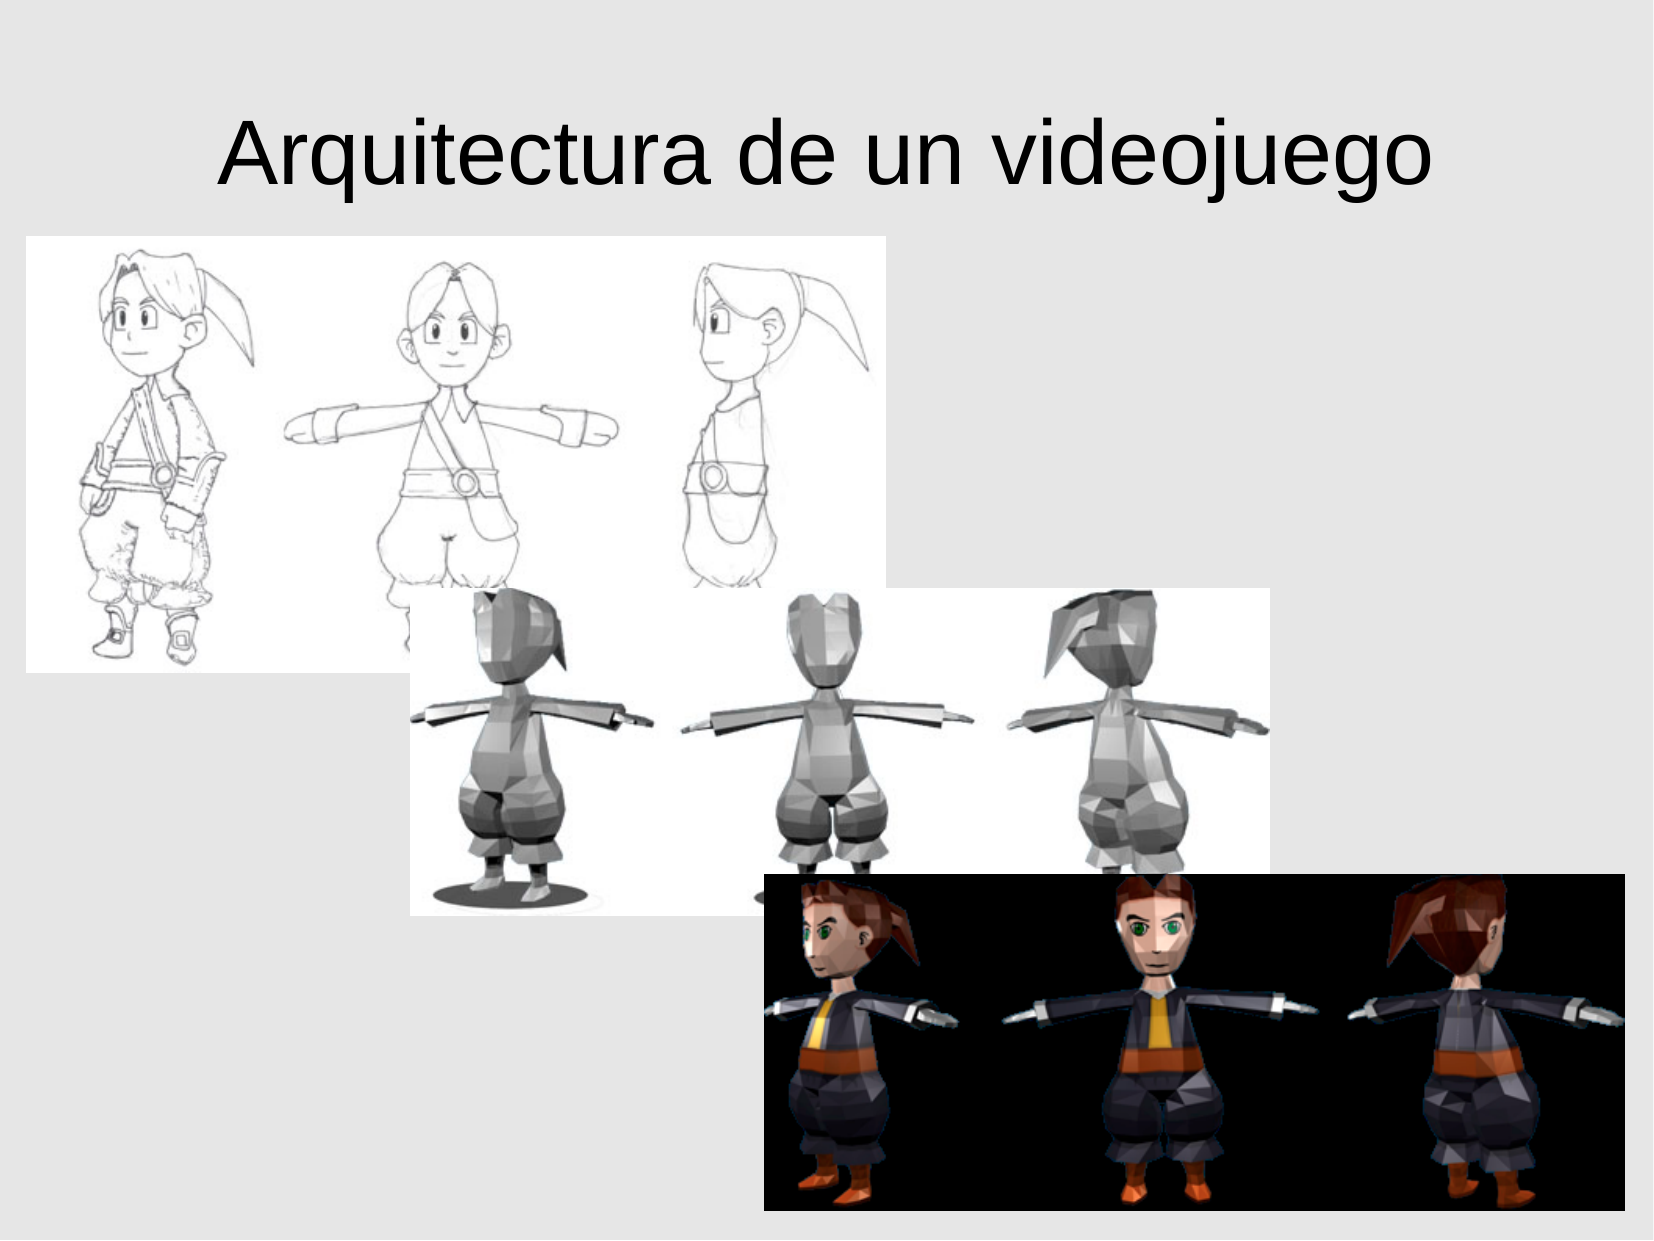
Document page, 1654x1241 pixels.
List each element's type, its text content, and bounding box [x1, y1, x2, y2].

title Arquitectura de un videojuego [82, 49, 1571, 257]
picture [26, 236, 1625, 1211]
